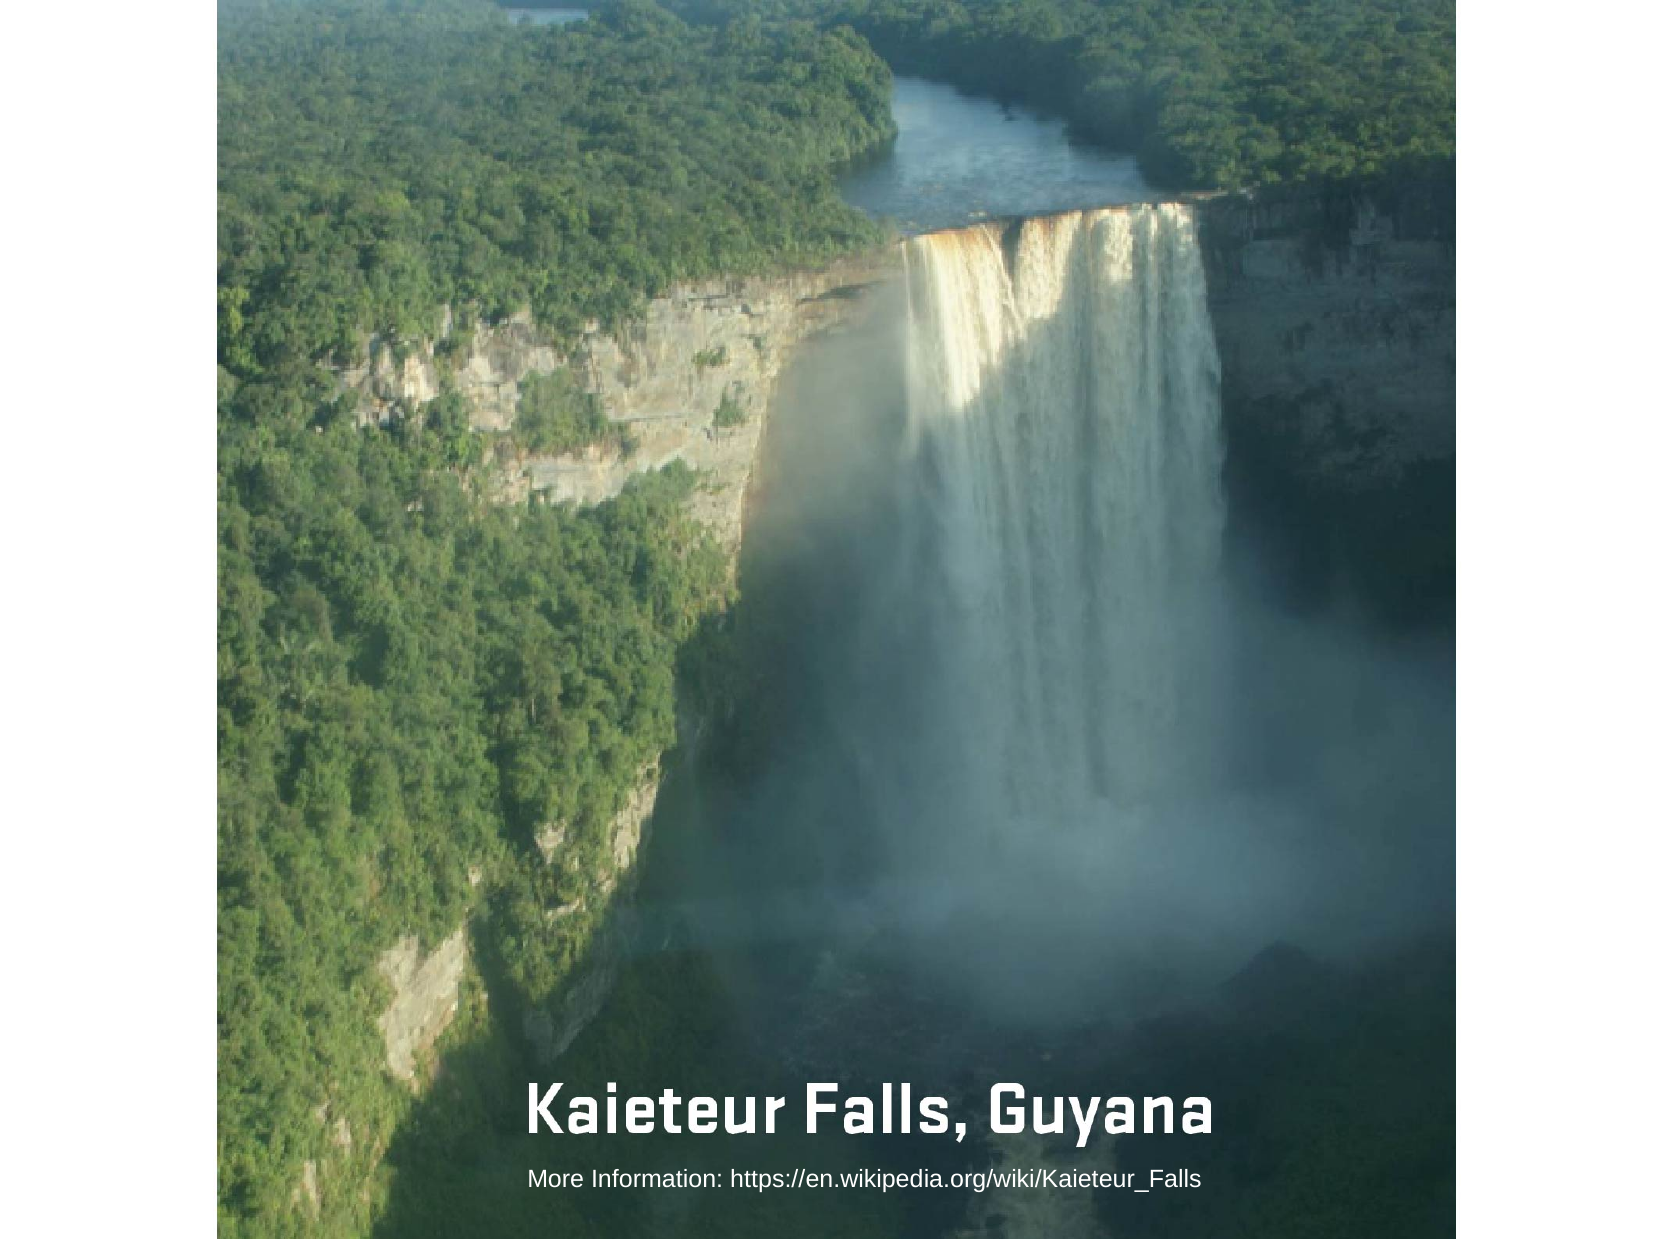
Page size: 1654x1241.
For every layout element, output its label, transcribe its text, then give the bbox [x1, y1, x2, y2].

picture [0, 0, 1651, 1239]
text_box More Information: https://en.wikipedia.org/wiki/Kaieteur_Falls [512, 1156, 1220, 1203]
